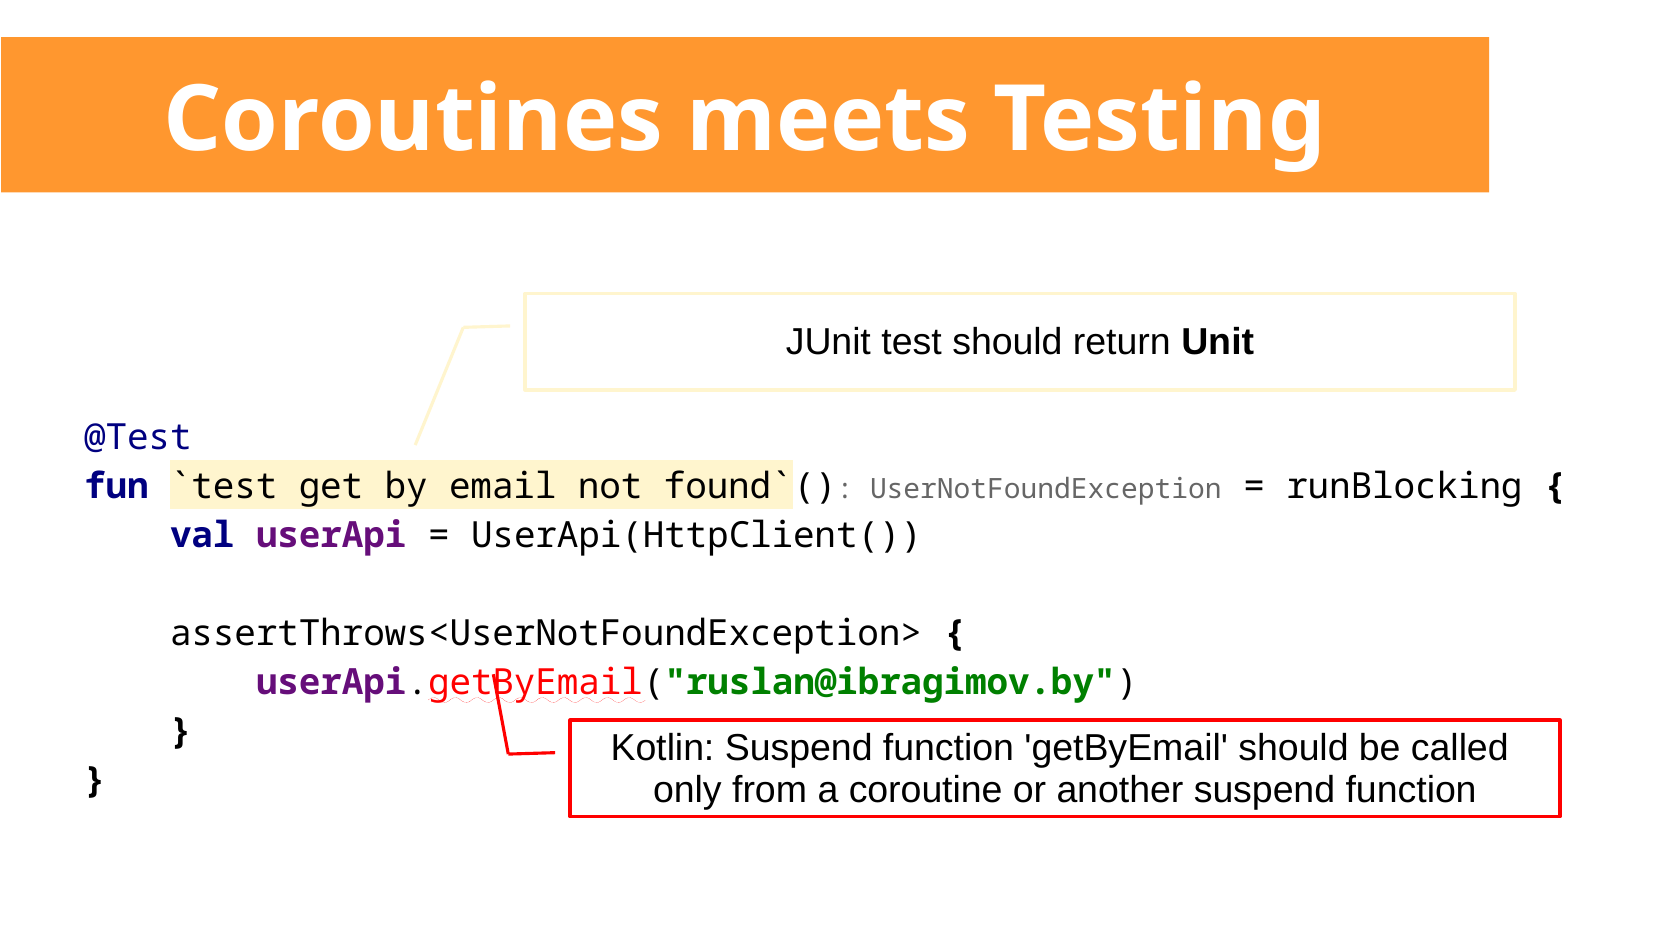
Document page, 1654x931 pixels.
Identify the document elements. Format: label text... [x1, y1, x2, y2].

title Coroutines meets Testing [1, 37, 1490, 193]
text_box JUnit test should return Unit [525, 293, 1515, 390]
text_box Kotlin: Suspend function 'getByEmail' should be called only from a coroutine or another suspend function [570, 720, 1560, 817]
list @Test fun `test get by email not found`(): UserNotFoundException = runBlocking { val userApi = UserApi(HttpClient()) assertThrows<UserNotFoundException> { userApi.getByEmail("ruslan@ibragimov.by") } } [84, 410, 1606, 809]
